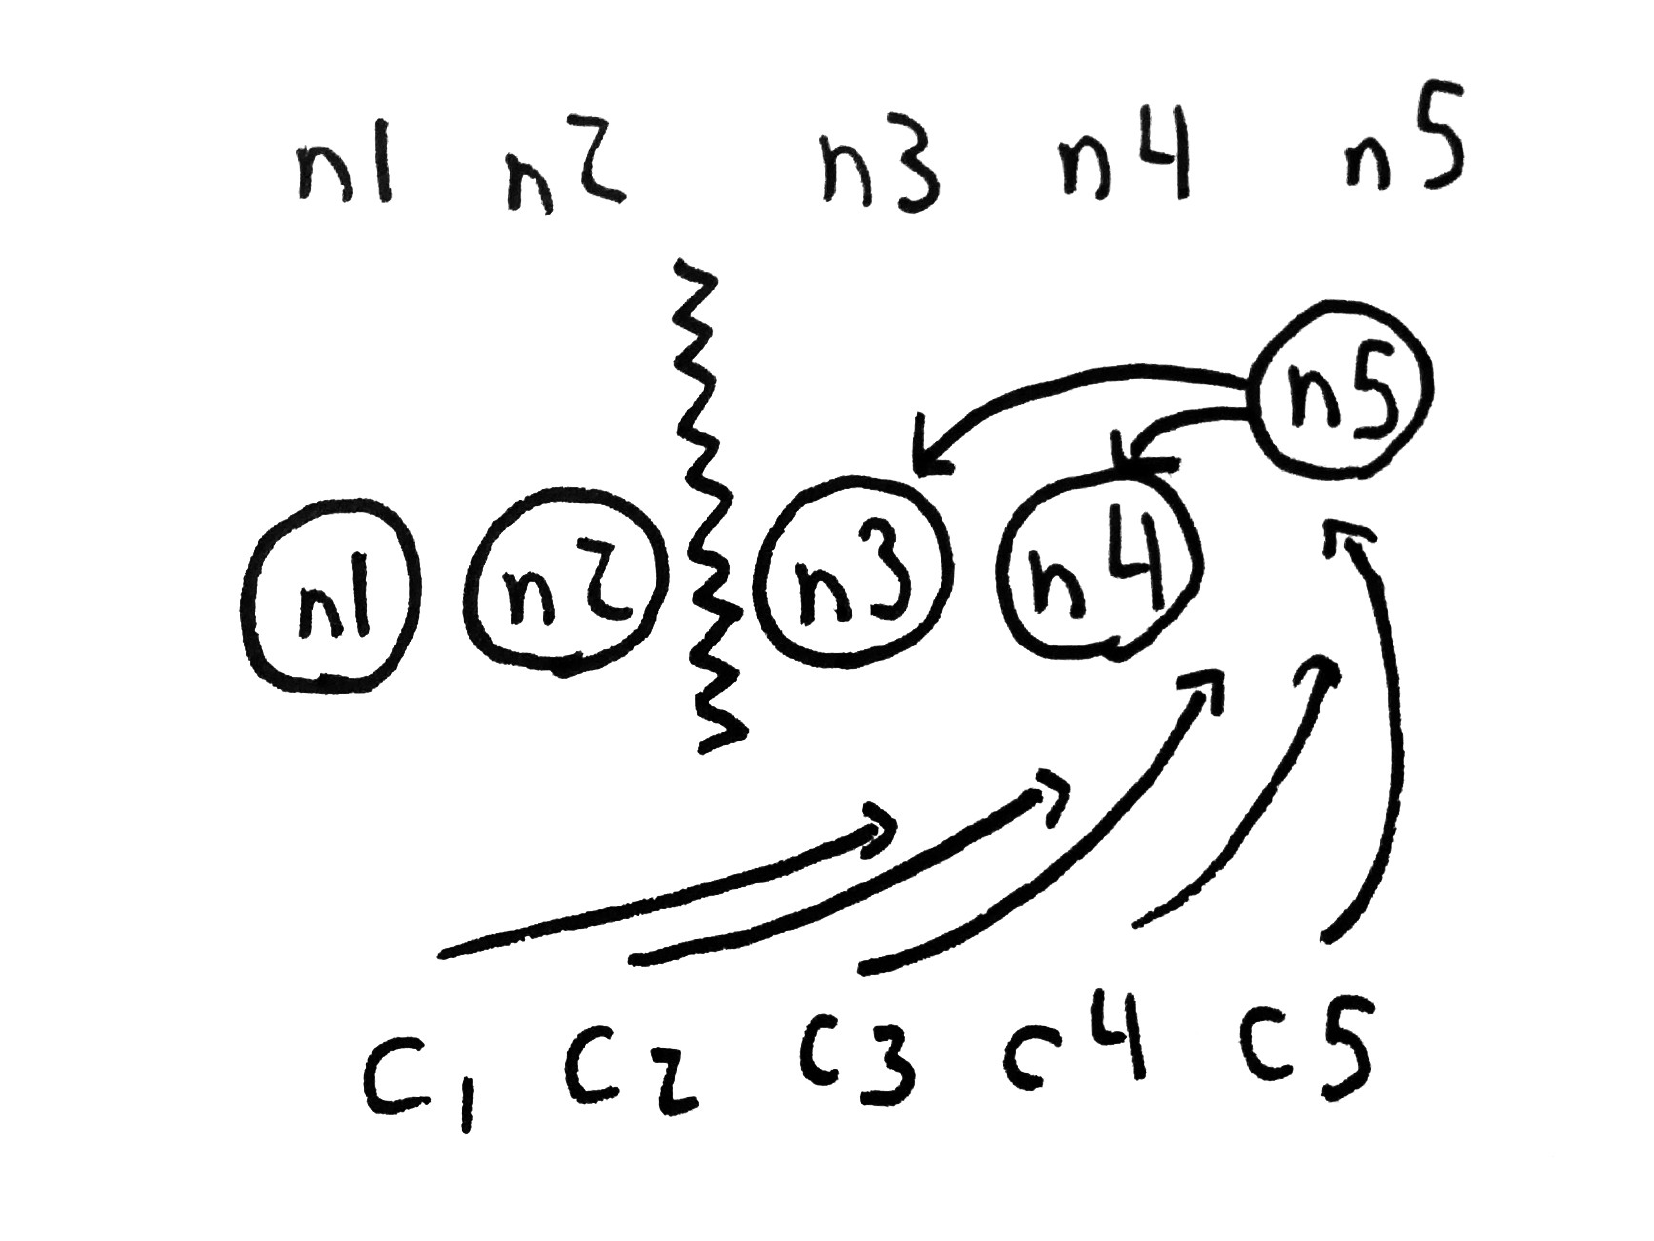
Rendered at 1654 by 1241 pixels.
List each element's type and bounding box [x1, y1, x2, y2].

picture [112, 29, 1557, 1215]
